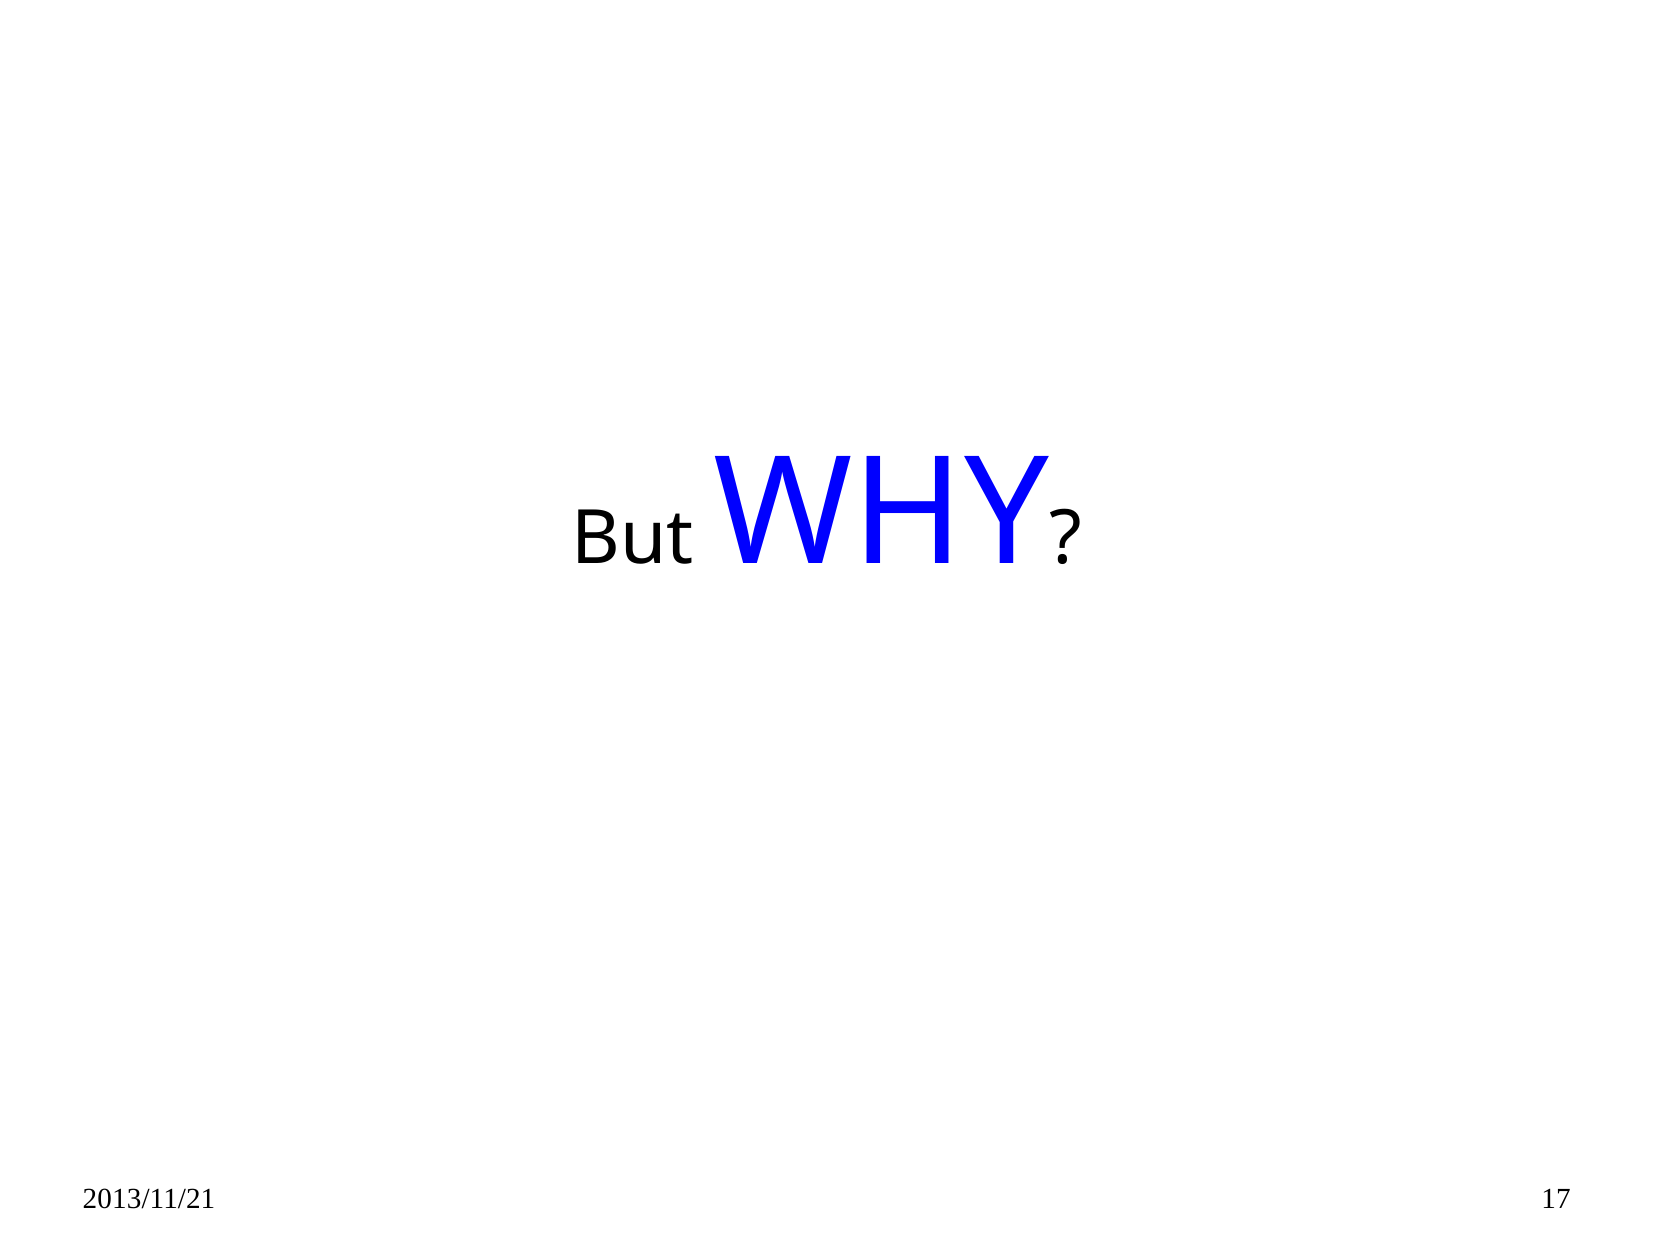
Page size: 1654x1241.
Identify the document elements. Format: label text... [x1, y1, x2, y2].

text_box But WHY? [147, 395, 1506, 587]
